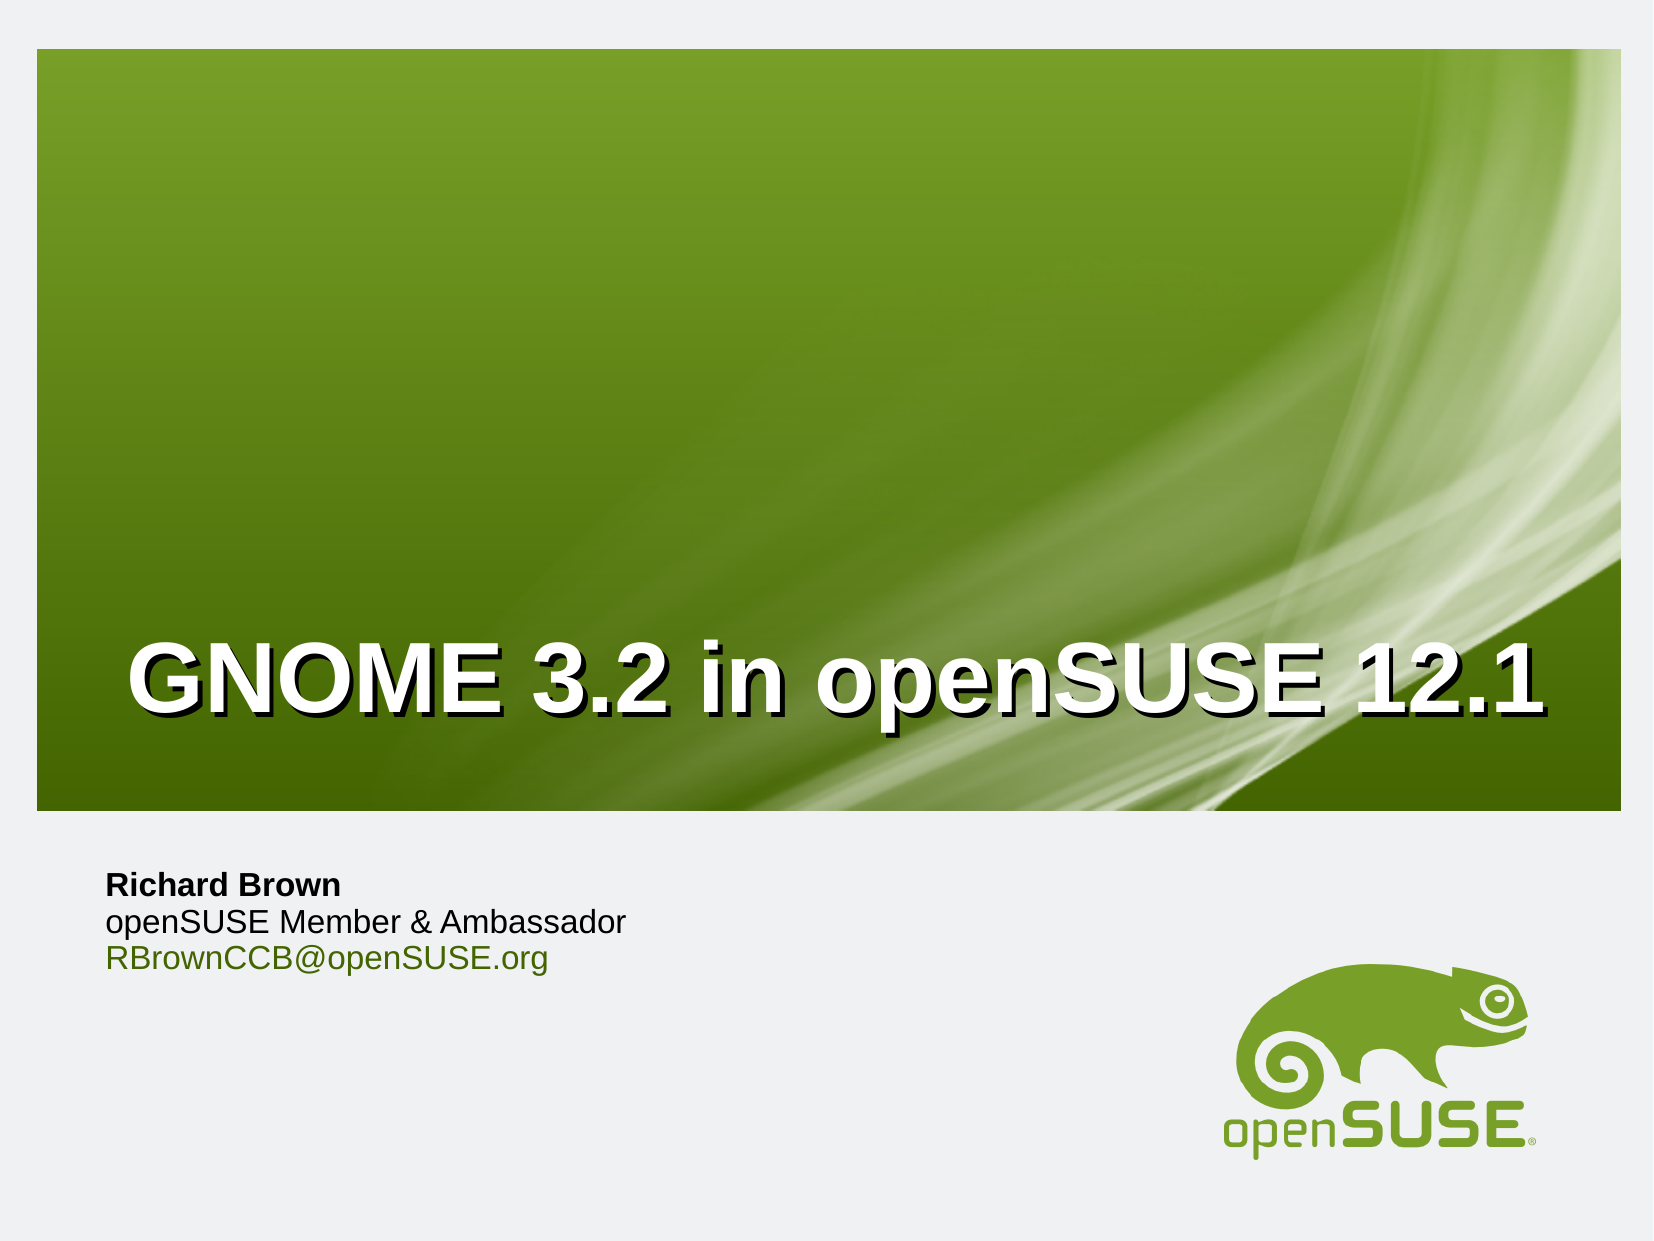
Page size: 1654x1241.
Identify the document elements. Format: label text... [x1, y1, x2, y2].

title GNOME 3.2 in openSUSE 12.1 [126, 428, 1573, 734]
list Richard Brown openSUSE Member & Ambassador RBrownCCB@openSUSE.org [105, 866, 838, 1241]
picture [0, 0, 1654, 1241]
